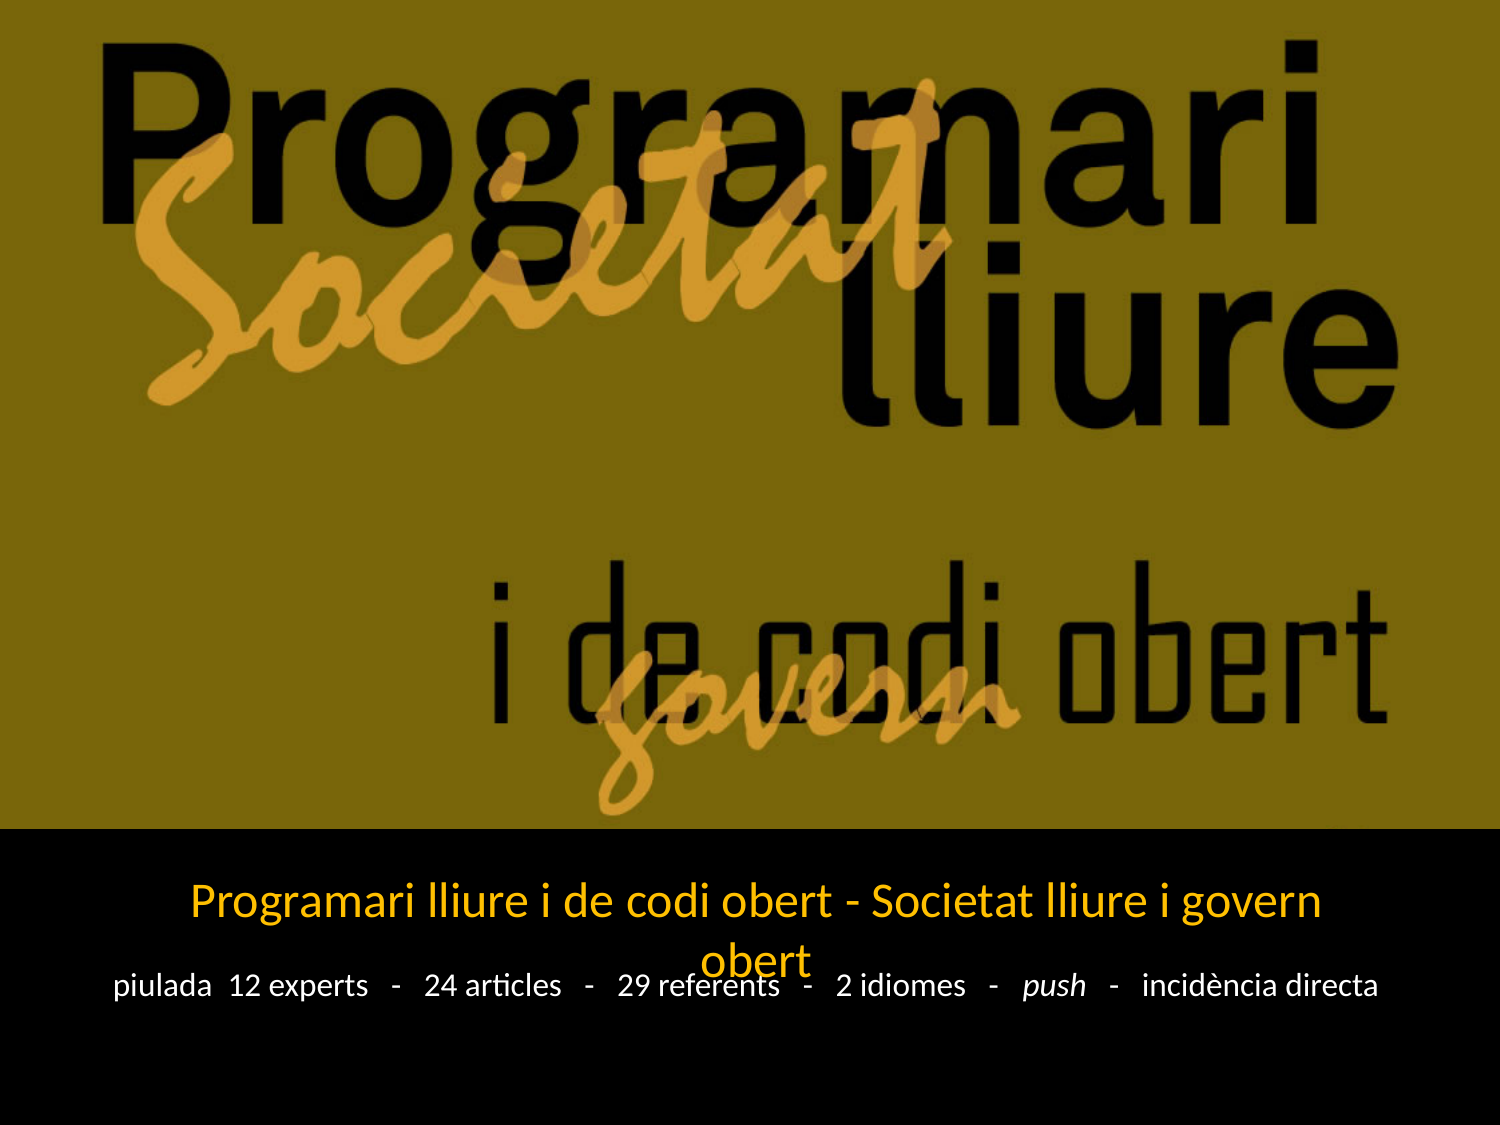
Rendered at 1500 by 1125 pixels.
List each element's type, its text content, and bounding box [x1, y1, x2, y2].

text_box piulada 12 experts - 24 articles - 29 referents - 2 idiomes - push - incidència directa [0, 955, 1500, 1022]
text_box Programari lliure i de codi obert - Societat lliure i govern obert [114, 859, 1400, 935]
picture [0, 0, 1500, 829]
